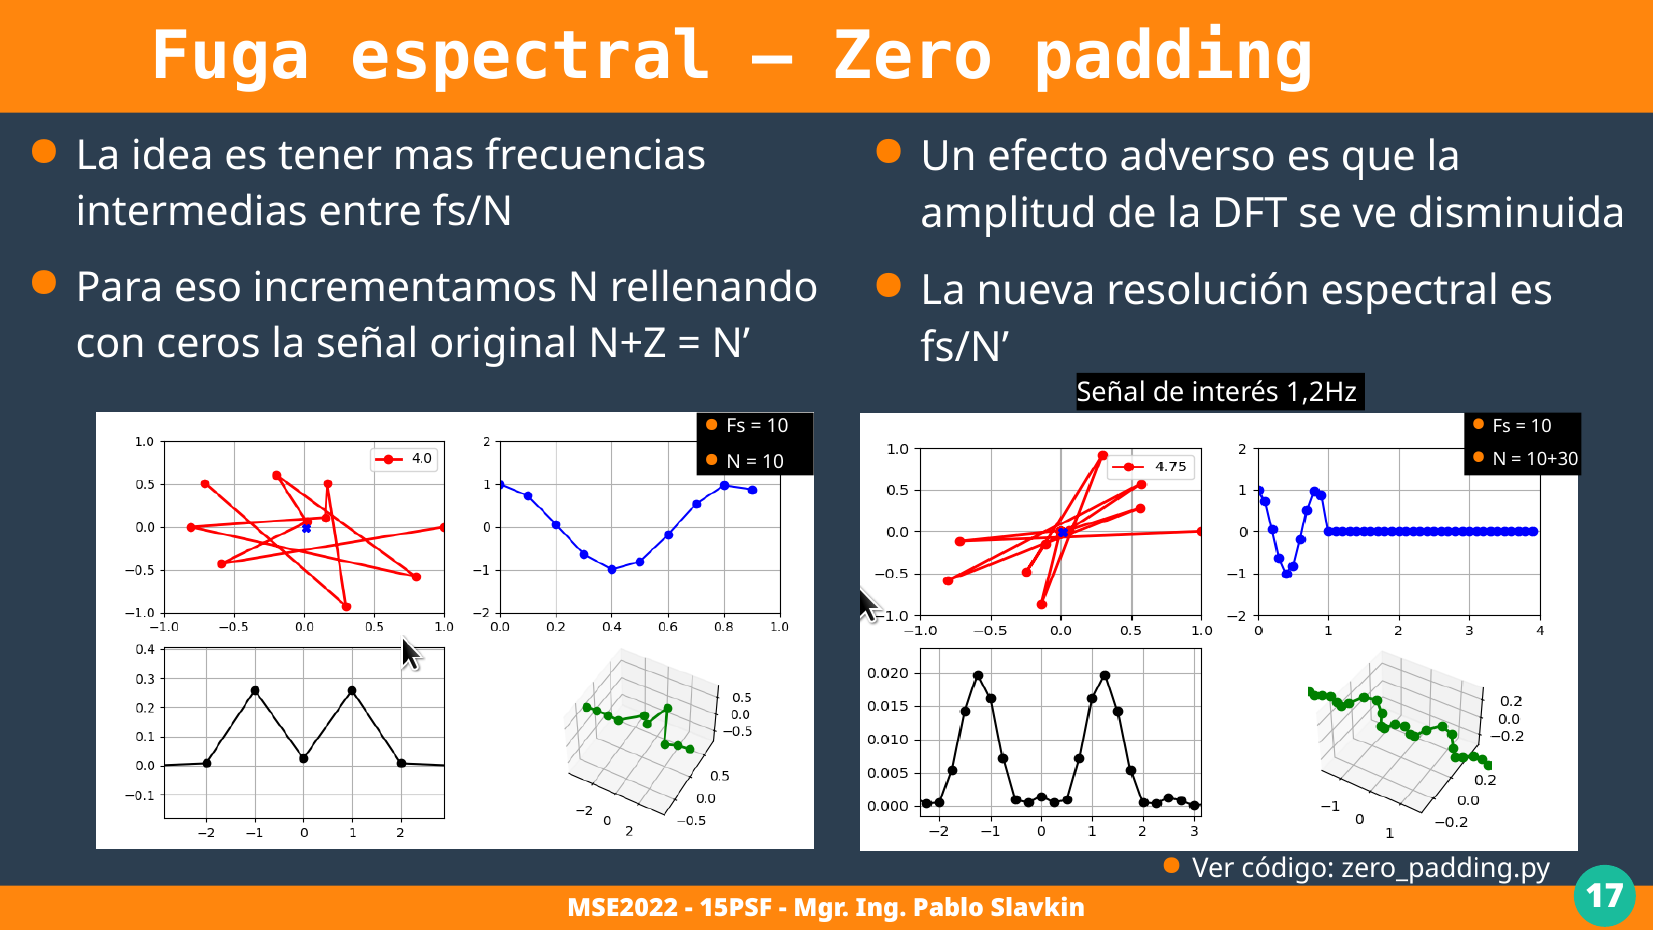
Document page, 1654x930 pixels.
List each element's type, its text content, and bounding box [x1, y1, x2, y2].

list Fs = 10 N = 10+30 [1464, 413, 1582, 476]
list Fs = 10 N = 10 [696, 412, 814, 476]
picture [96, 412, 814, 849]
list Ver código: zero_padding.py [1150, 848, 1607, 887]
list Señal de interés 1,2Hz [1076, 372, 1365, 411]
list Un efecto adverso es que la amplitud de la DFT se ve disminuida La nueva resolución espectral es fs/N’ [856, 125, 1627, 413]
list La idea es tener mas frecuencias intermedias entre fs/N Para eso incrementamos N rellenando con ceros la señal original N+Z = N’ [11, 125, 826, 376]
picture [860, 413, 1578, 851]
title Fuga espectral – Zero padding [150, 16, 1613, 113]
